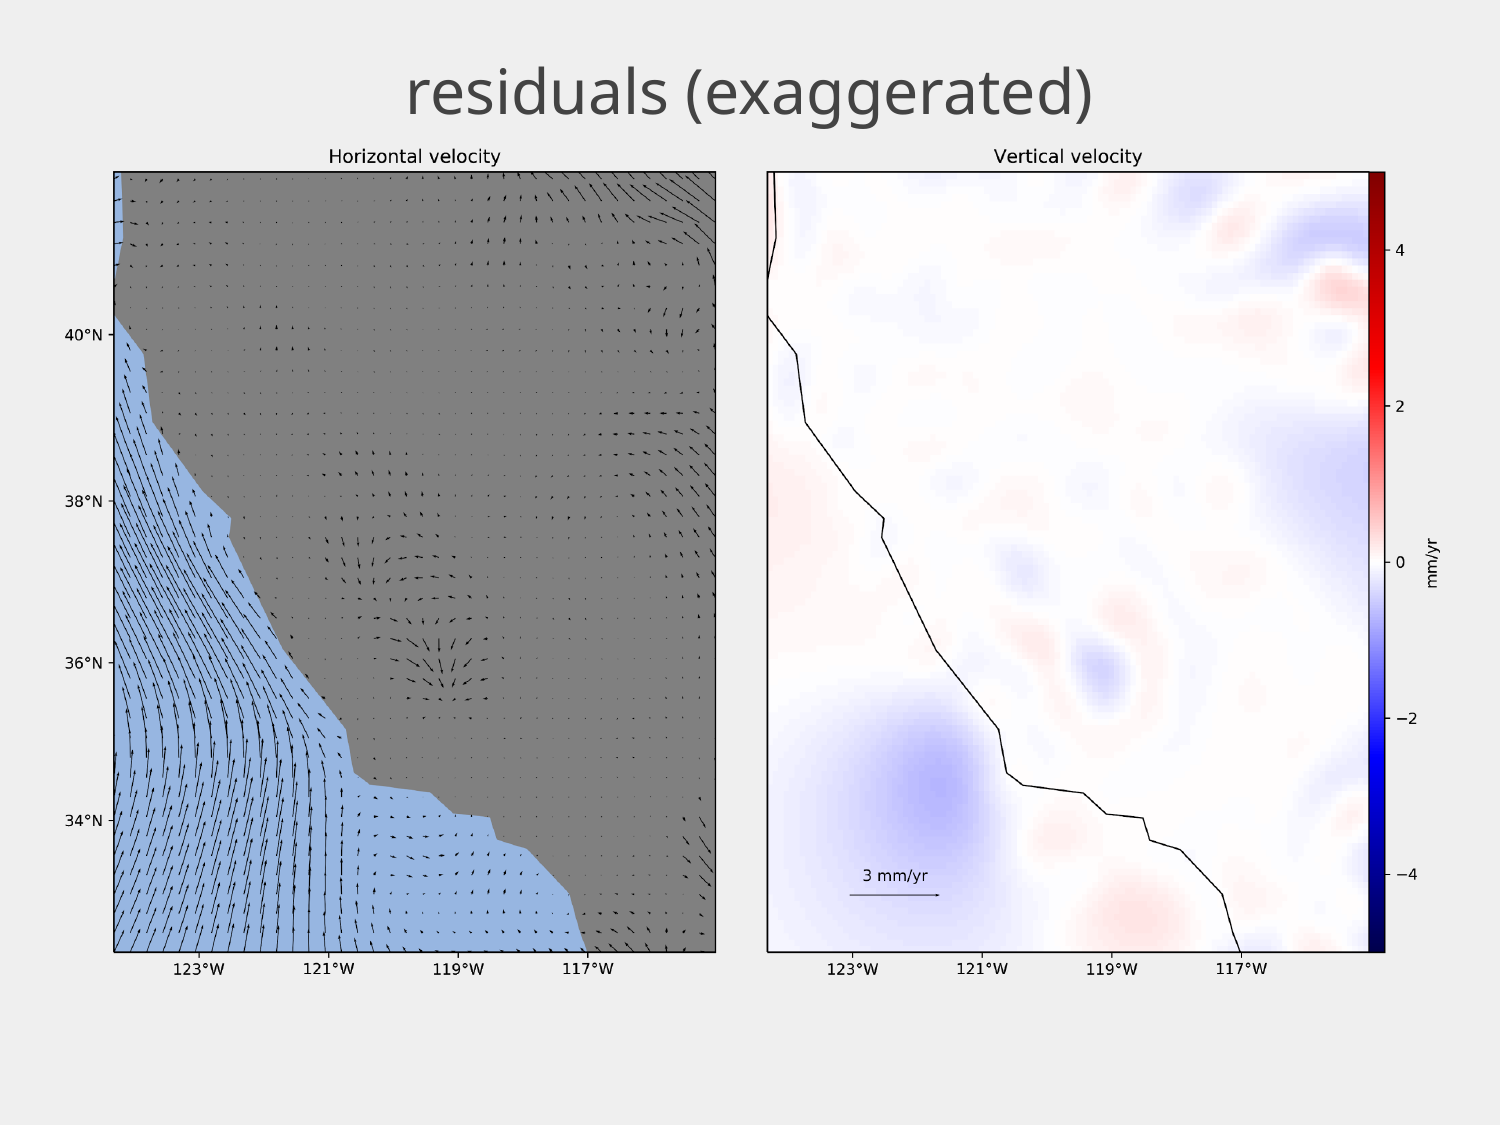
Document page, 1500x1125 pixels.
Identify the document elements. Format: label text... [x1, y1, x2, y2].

picture [24, 147, 1475, 978]
text_box residuals (exaggerated) [149, 37, 1350, 147]
